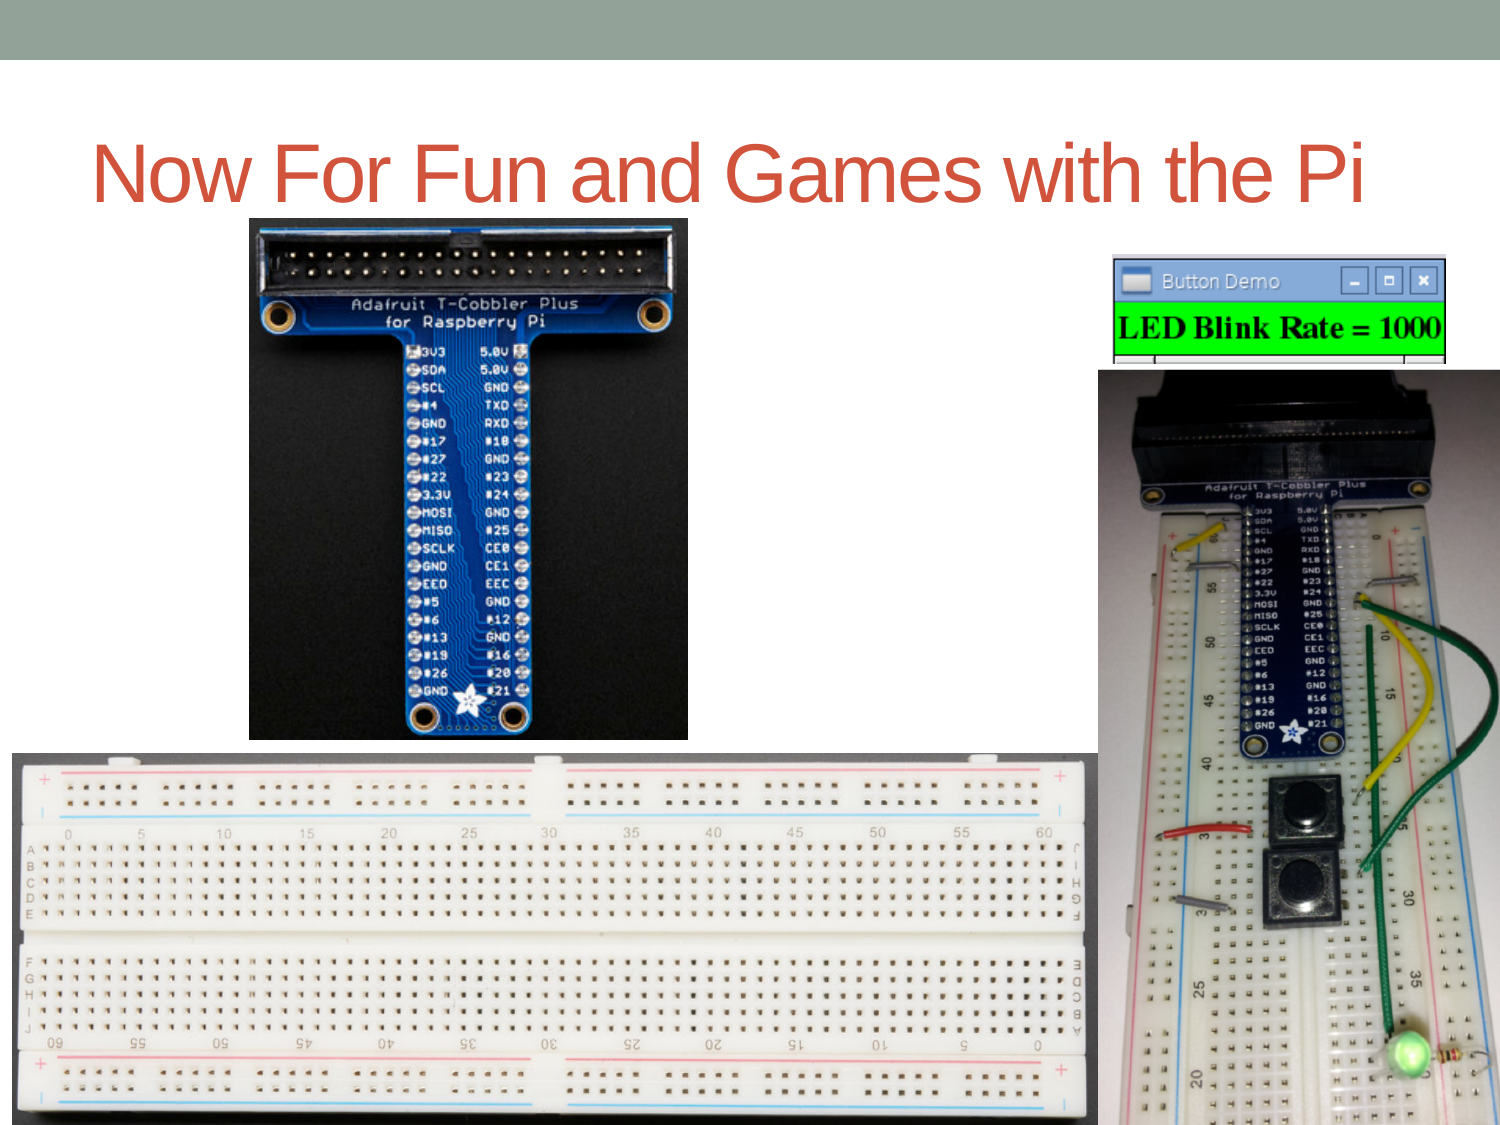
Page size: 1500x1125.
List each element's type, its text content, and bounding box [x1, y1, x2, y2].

picture [1112, 254, 1446, 364]
picture [249, 218, 688, 740]
title Now For Fun and Games with the Pi [75, 87, 1425, 250]
picture [12, 369, 1500, 1125]
